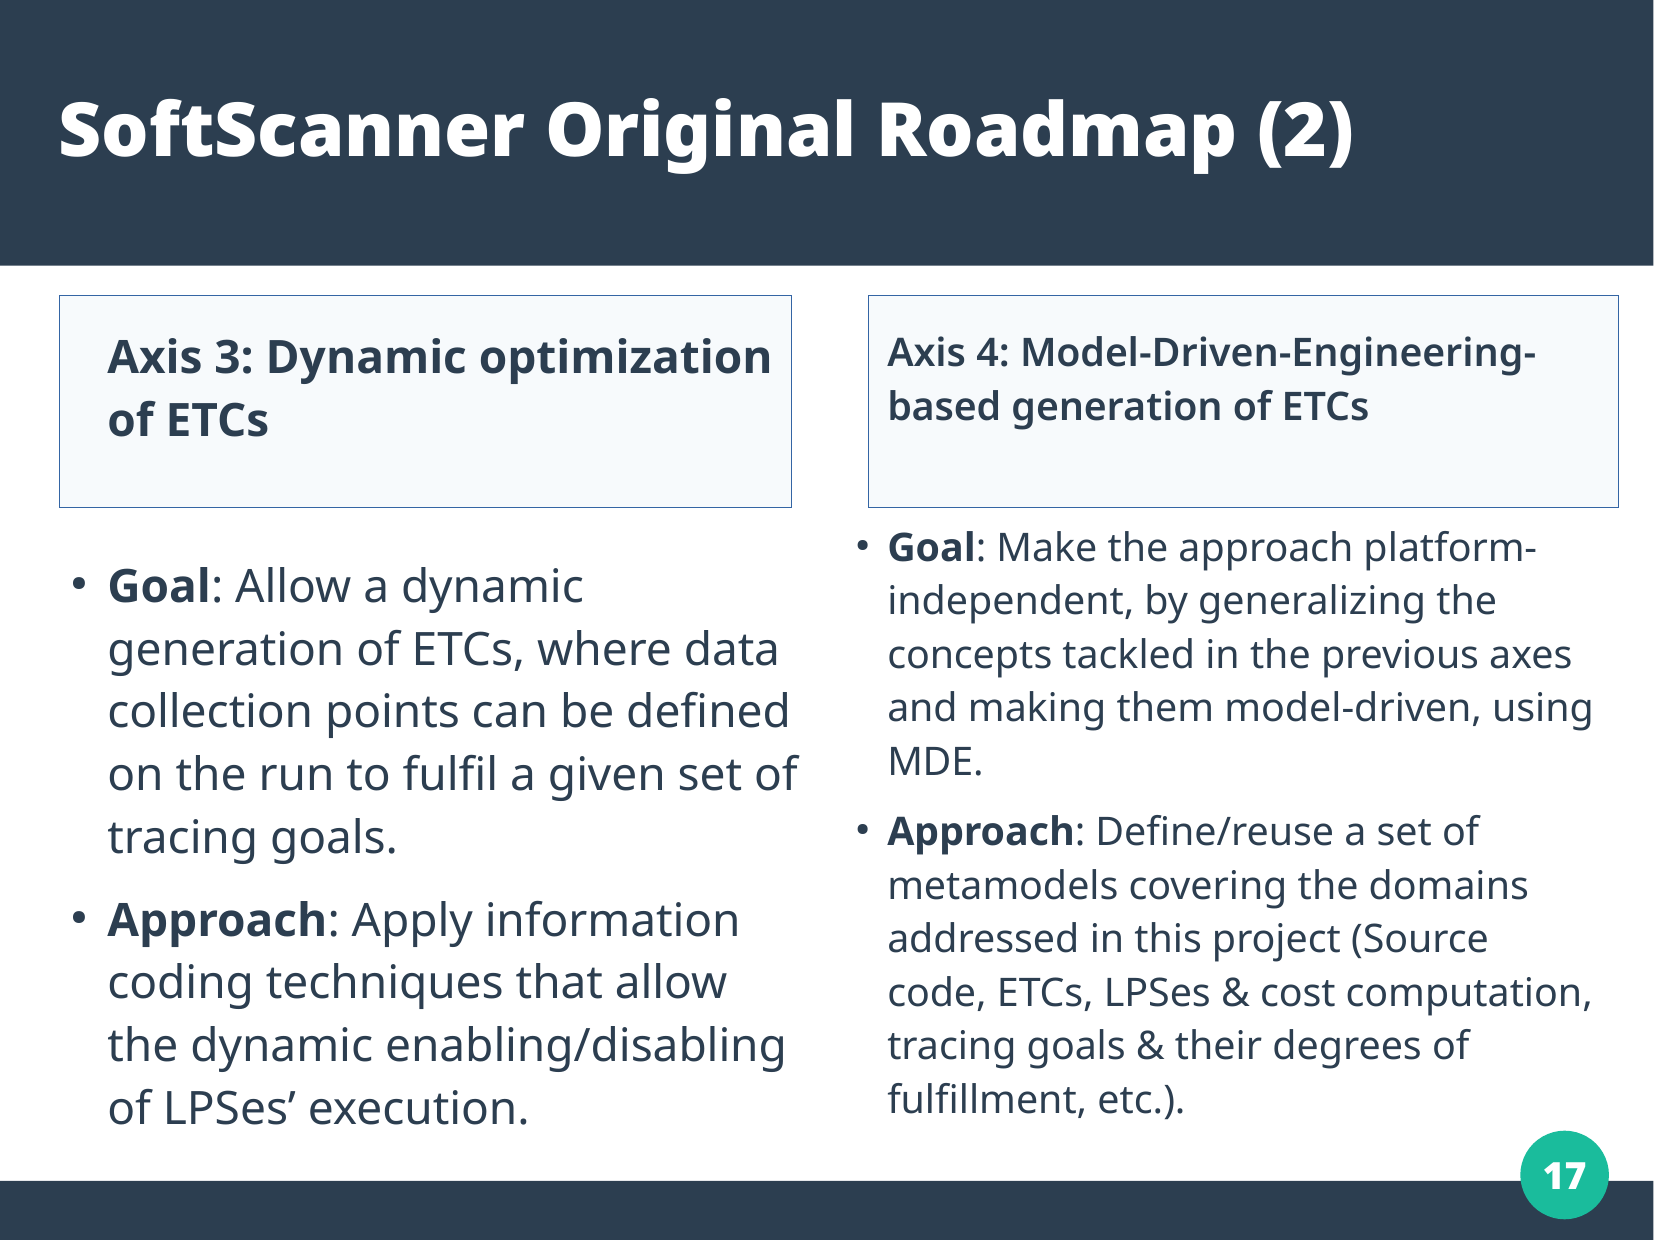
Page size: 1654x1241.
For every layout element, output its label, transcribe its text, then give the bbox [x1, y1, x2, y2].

text_box [59, 295, 792, 324]
text_box [868, 295, 1619, 508]
list Axis 4: Model-Driven-Engineering-based generation of ETCs Goal: Make the approach platform-independent, by generalizing the concepts tackled in the previous axes and making them model-driven, using MDE. Approach: Define/reuse a set of metamodels covering the domains addressed in this project (Source code, ETCs, LPSes & cost computation, tracing goals & their degrees of fulfillment, etc.). [845, 324, 1595, 1152]
title SoftScanner Original Roadmap (2) [58, 49, 1595, 207]
list Axis 3: Dynamic optimization of ETCs Goal: Allow a dynamic generation of ETCs, where data collection points can be defined on the run to fulfil a given set of tracing goals. Approach: Apply information coding techniques that allow the dynamic enabling/disabling of LPSes’ execution. [58, 324, 808, 1152]
